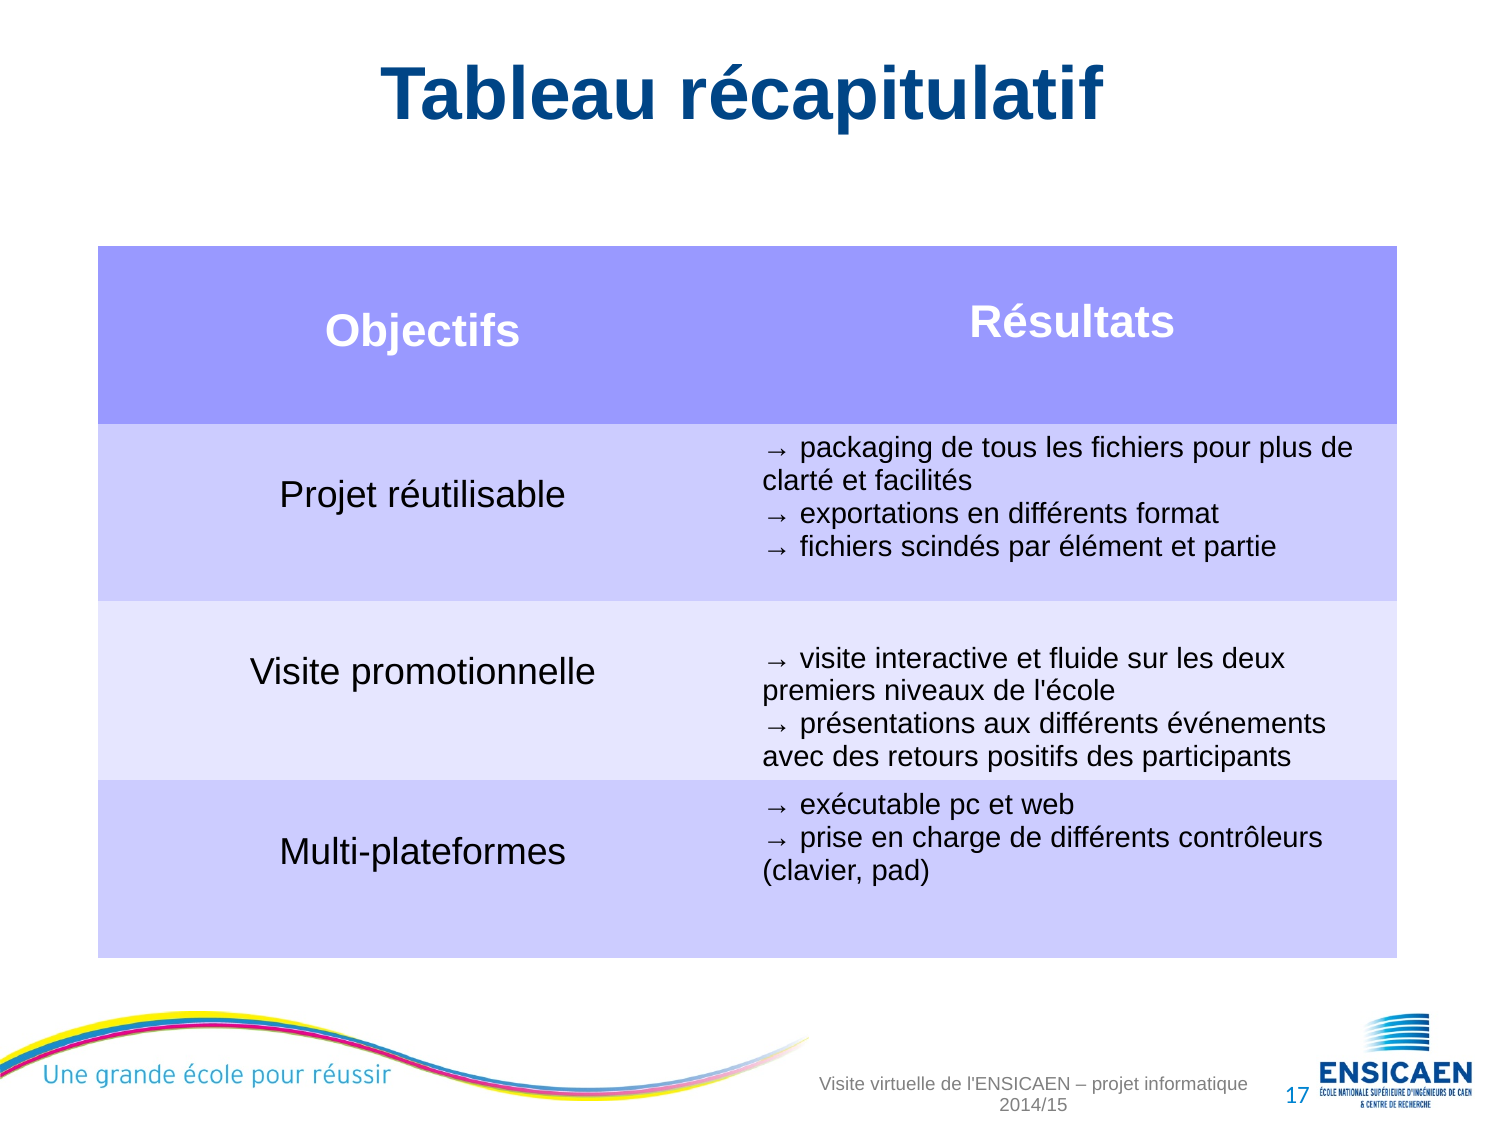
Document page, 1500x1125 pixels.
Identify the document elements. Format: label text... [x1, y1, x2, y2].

text_box <numéro> [1269, 1063, 1357, 1125]
picture [0, 1011, 809, 1101]
table_header Résultats [748, 246, 1397, 424]
table_cell → exécutable pc et web → prise en charge de différents contrôleurs (clavier, pad) [748, 780, 1397, 958]
picture [1316, 1011, 1475, 1110]
table_cell → visite interactive et fluide sur les deux premiers niveaux de l'école → présentations aux différents événements avec des retours positifs des participants [748, 601, 1397, 780]
table_cell Multi-plateformes [98, 780, 748, 958]
text_box Visite virtuelle de l'ENSICAEN – projet informatique 2014/15 [767, 1065, 1269, 1125]
table_cell Projet réutilisable [98, 424, 748, 601]
table_cell → packaging de tous les fichiers pour plus de clarté et facilités → exportations en différents format → fichiers scindés par élément et partie [748, 424, 1397, 601]
title Tableau récapitulatif [67, 29, 1418, 237]
table_cell Visite promotionnelle [98, 601, 748, 780]
table_header Objectifs [98, 246, 748, 424]
